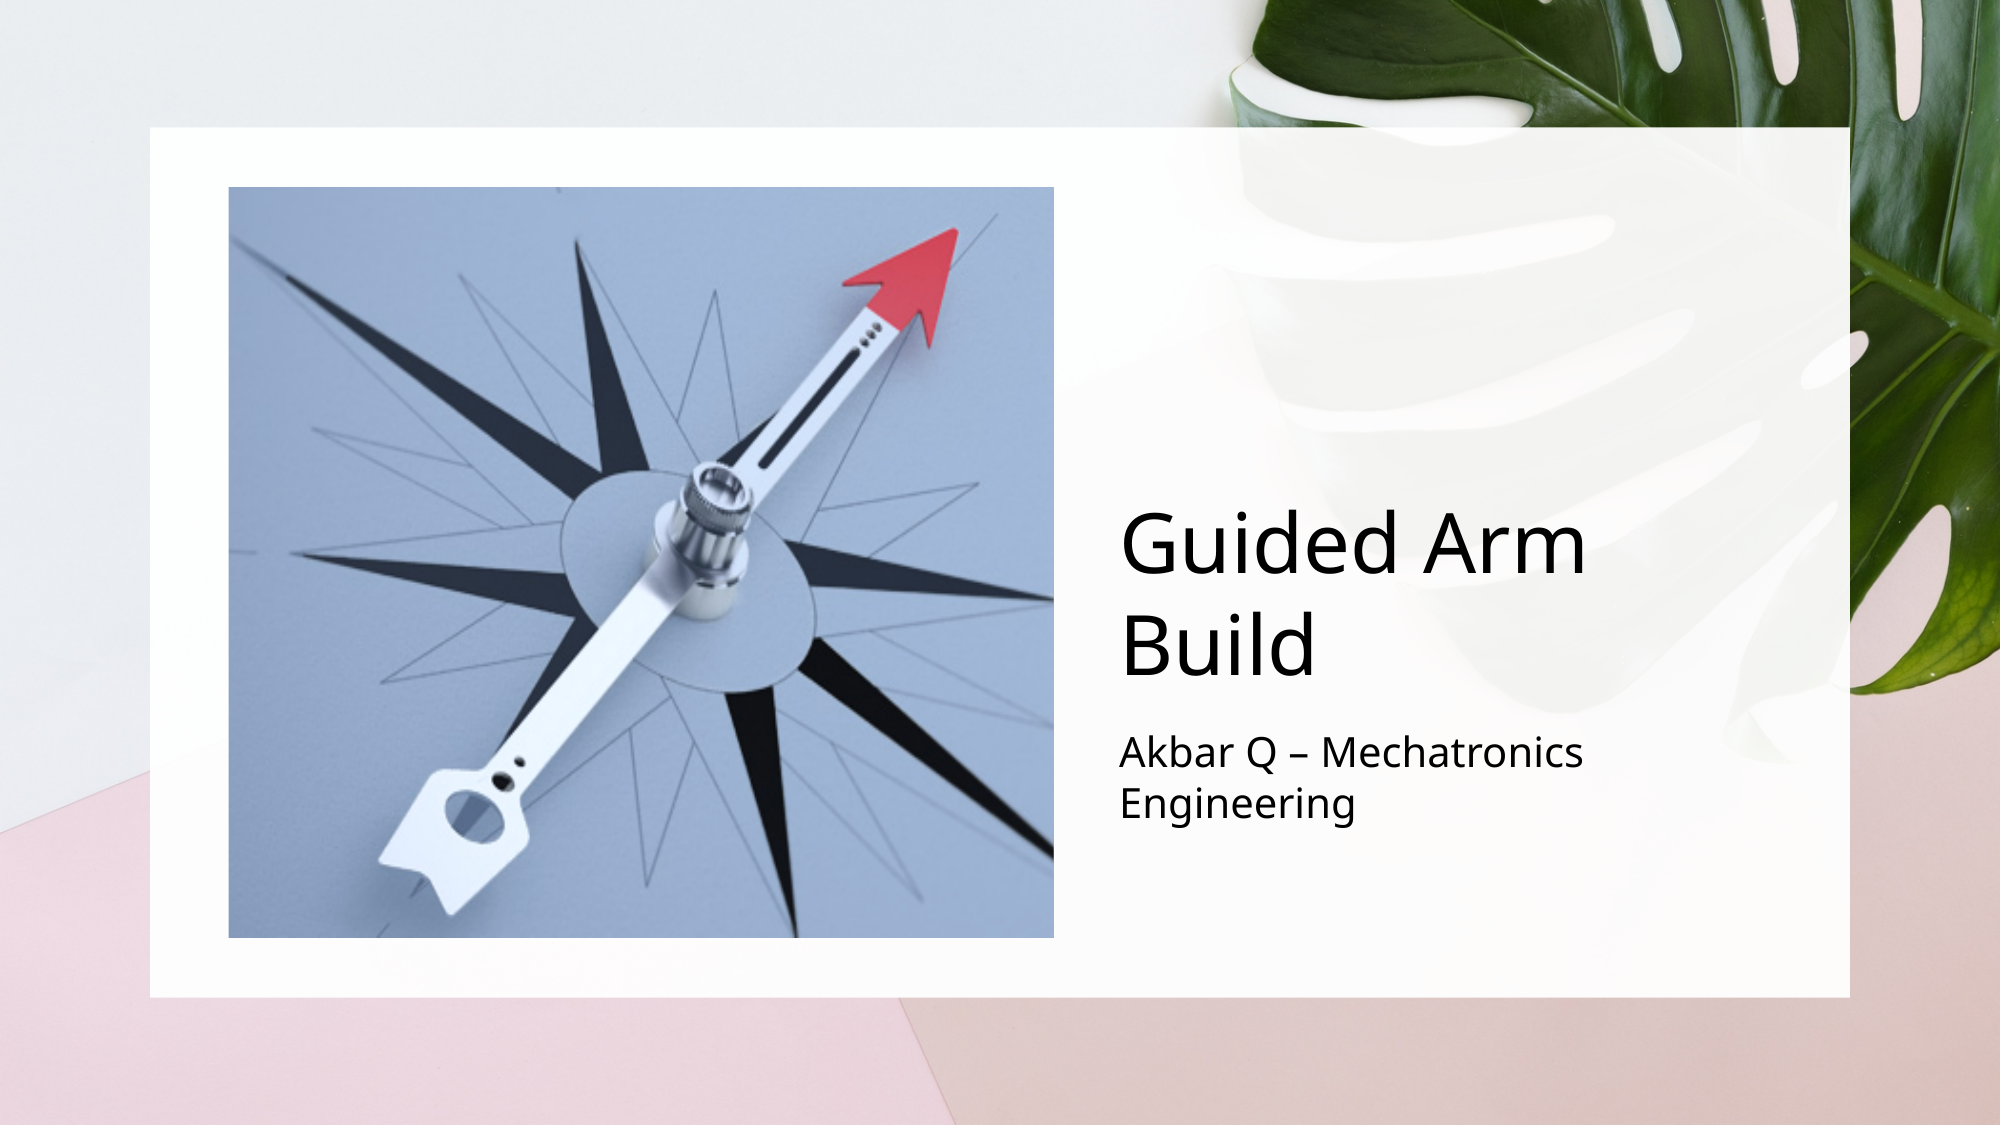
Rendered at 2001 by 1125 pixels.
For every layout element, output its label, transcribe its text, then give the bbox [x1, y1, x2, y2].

subtitle Akbar Q – Mechatronics Engineering [1104, 718, 1805, 851]
picture [228, 187, 1054, 938]
title Guided Arm Build [1104, 311, 1750, 704]
